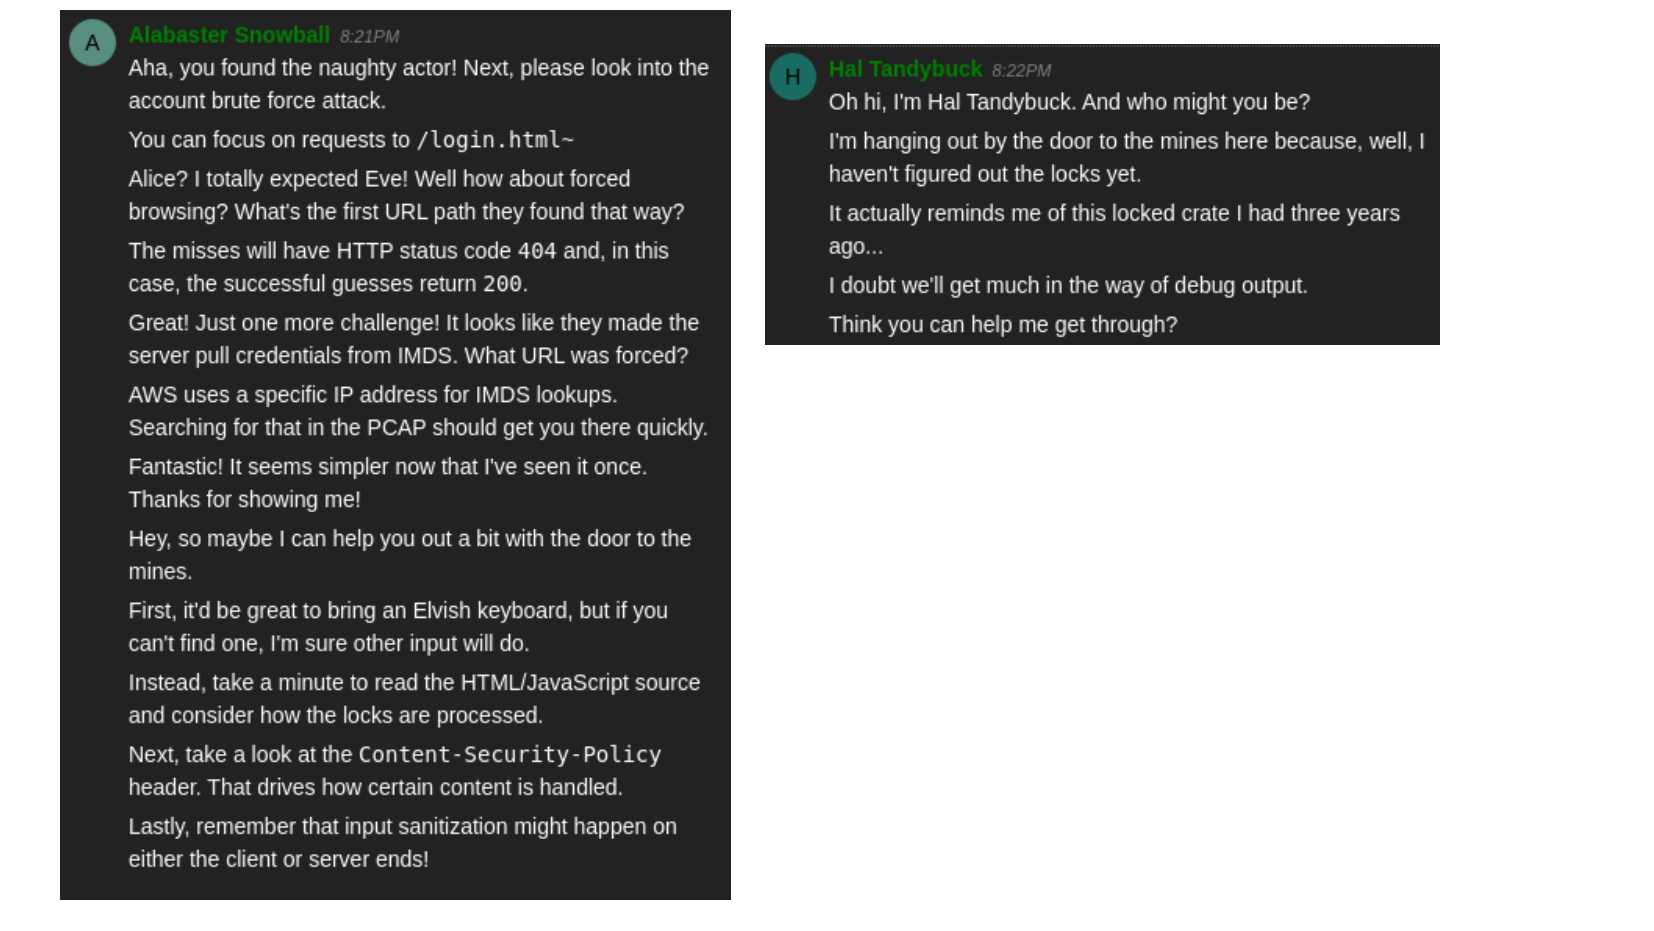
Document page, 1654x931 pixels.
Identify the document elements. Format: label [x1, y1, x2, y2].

picture [765, 44, 1440, 345]
picture [60, 10, 731, 901]
